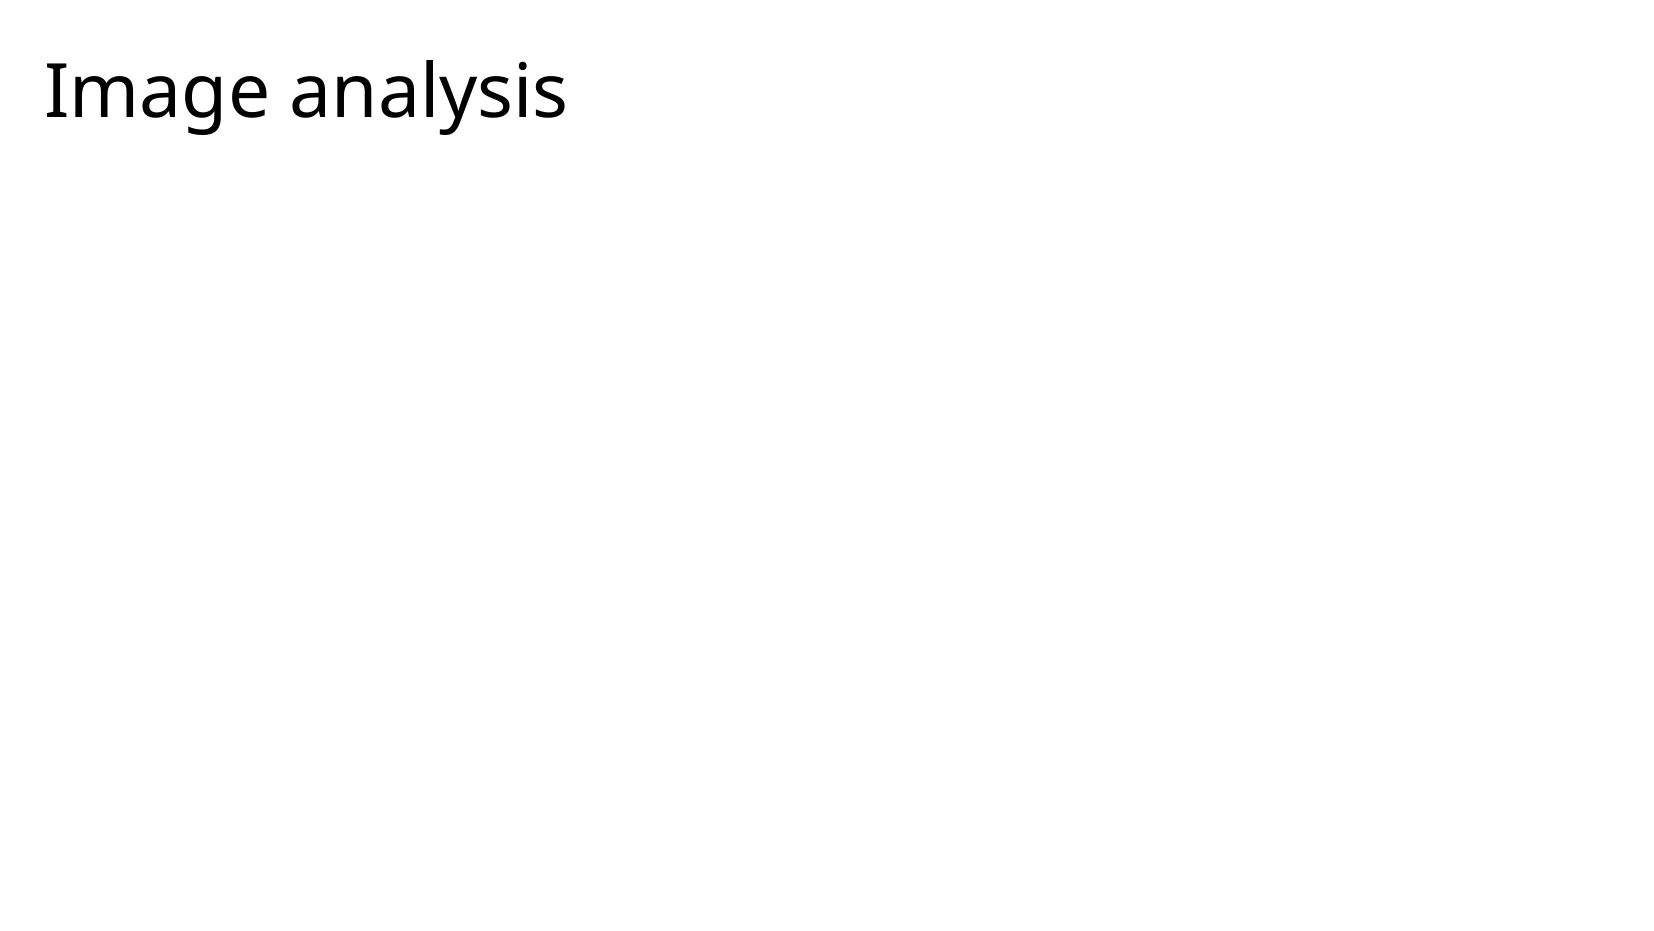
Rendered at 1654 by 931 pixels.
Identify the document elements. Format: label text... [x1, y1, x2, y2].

text_box Image analysis [29, 29, 1300, 148]
